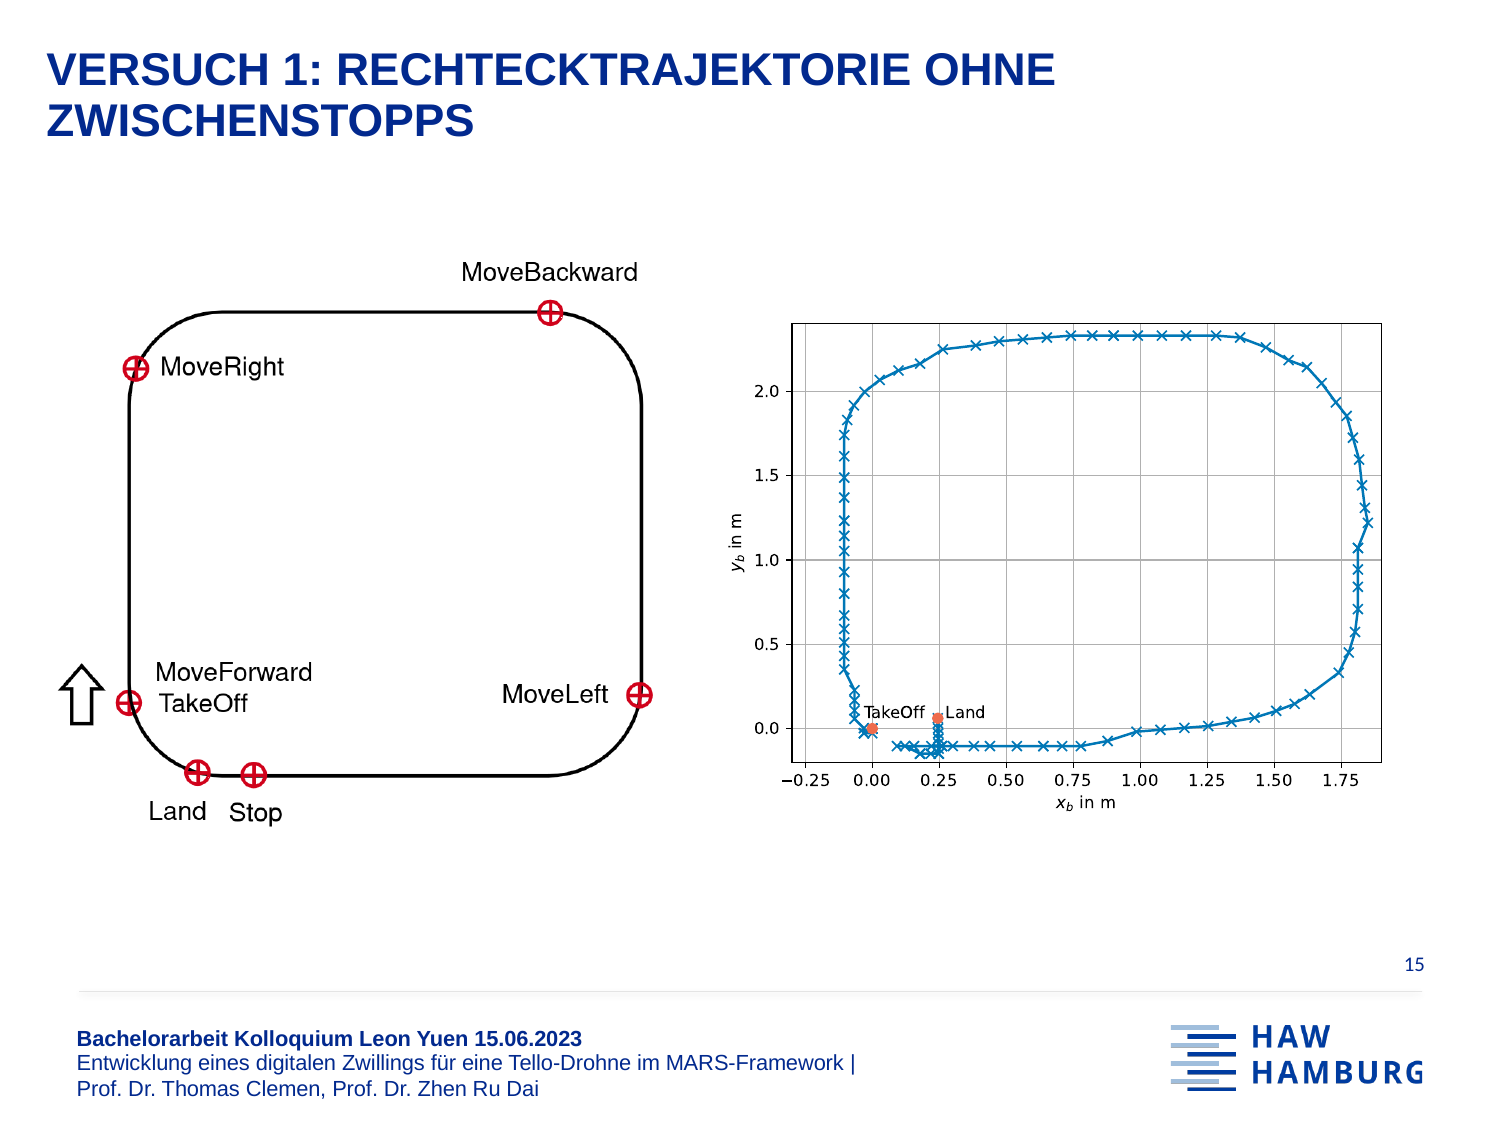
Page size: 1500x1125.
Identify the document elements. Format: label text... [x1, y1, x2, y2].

picture [47, 247, 678, 848]
title VERSUCH 1: RECHTECKTRAJEKTORIE OHNE ZWISCHENSTOPPS [46, 27, 1397, 163]
picture [696, 254, 1458, 826]
